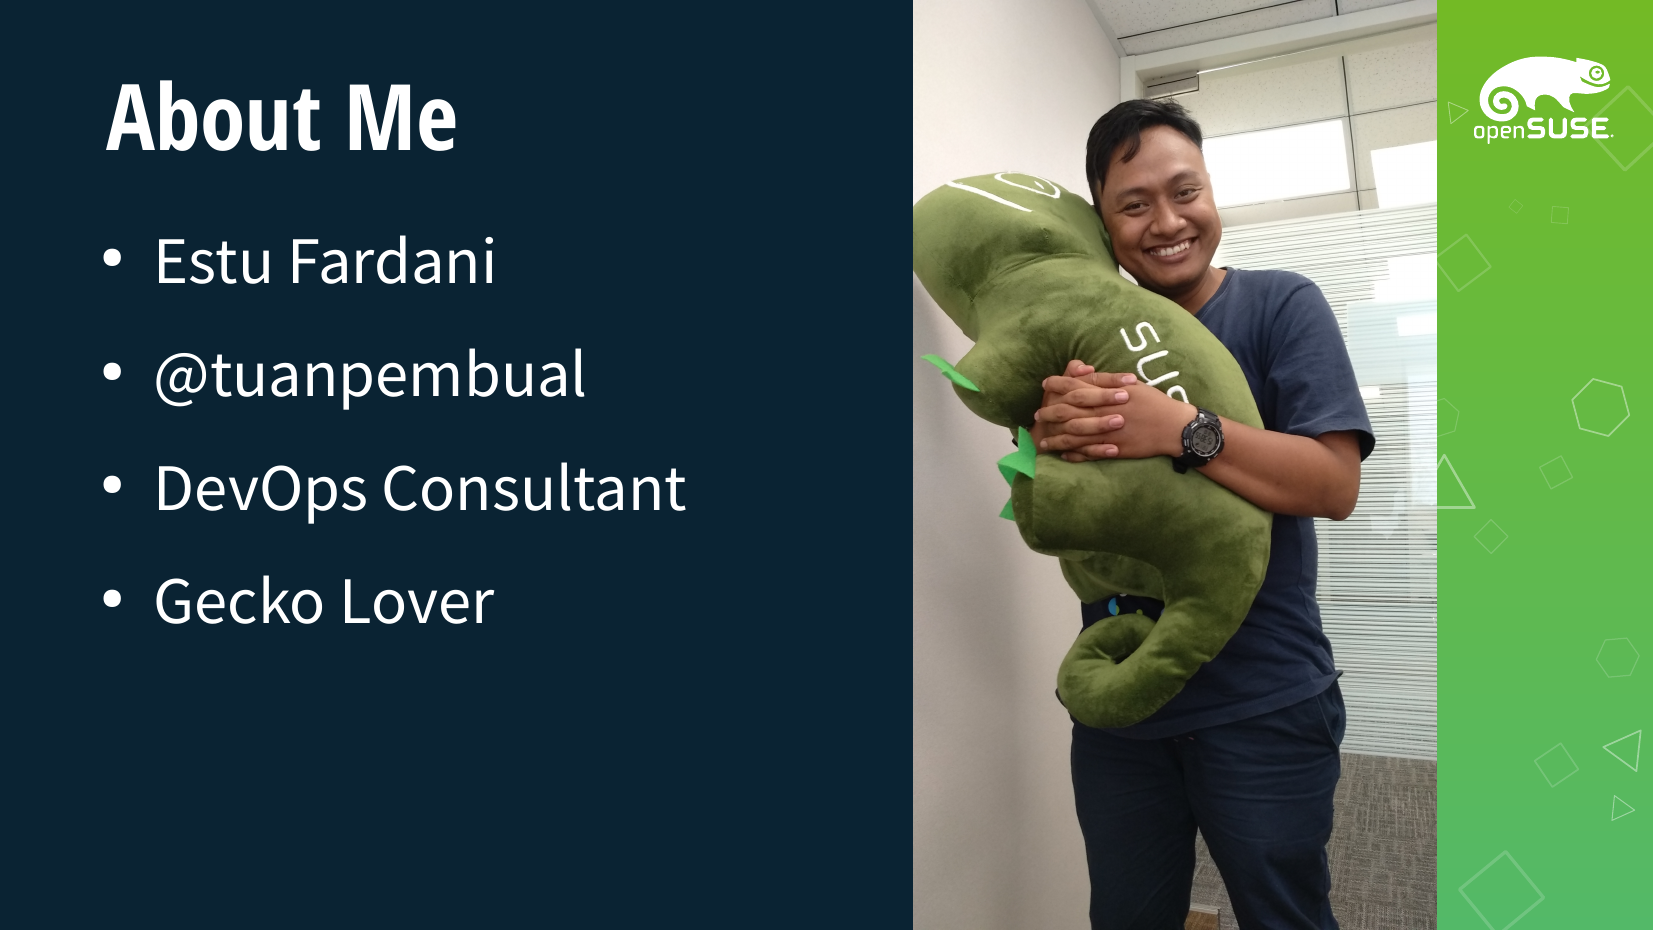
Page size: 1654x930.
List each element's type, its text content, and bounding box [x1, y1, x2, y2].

list Estu Fardani @tuanpembual DevOps Consultant Gecko Lover [82, 217, 913, 757]
title About Me [106, 37, 759, 193]
picture [913, 0, 1437, 930]
